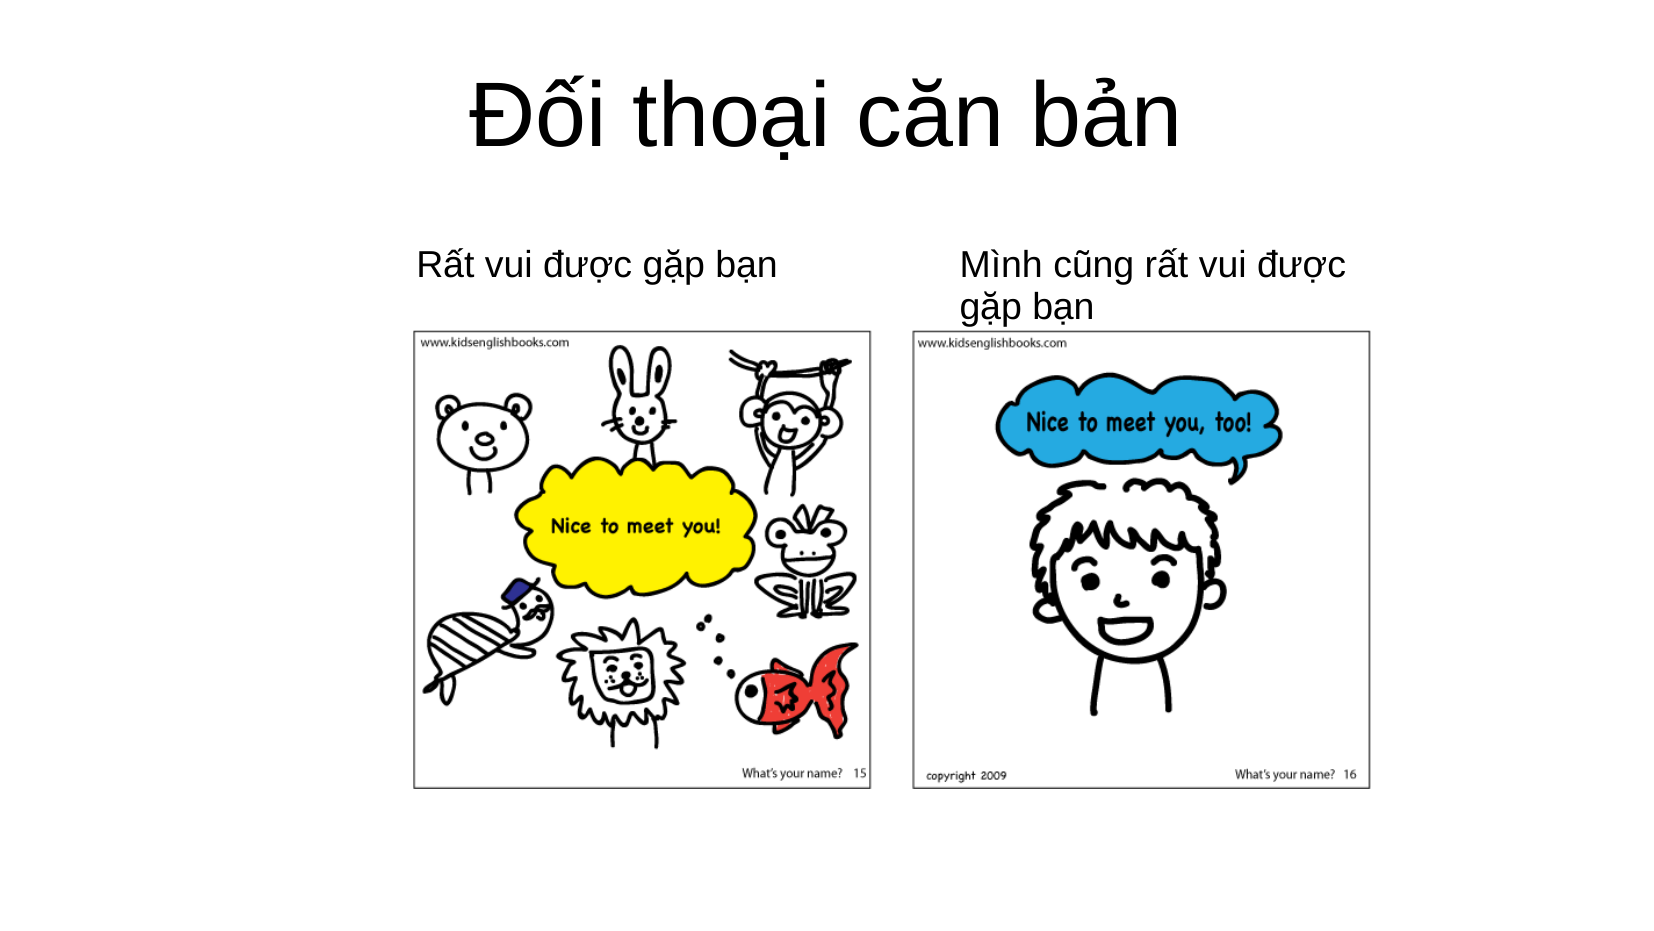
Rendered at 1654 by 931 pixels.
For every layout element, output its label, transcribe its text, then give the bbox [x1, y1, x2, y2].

text_box Rất vui được gặp bạn [401, 236, 886, 294]
picture [413, 330, 1371, 789]
text_box Mình cũng rất vui được gặp bạn [944, 236, 1371, 336]
title Đối thoại căn bản [82, 37, 1571, 193]
